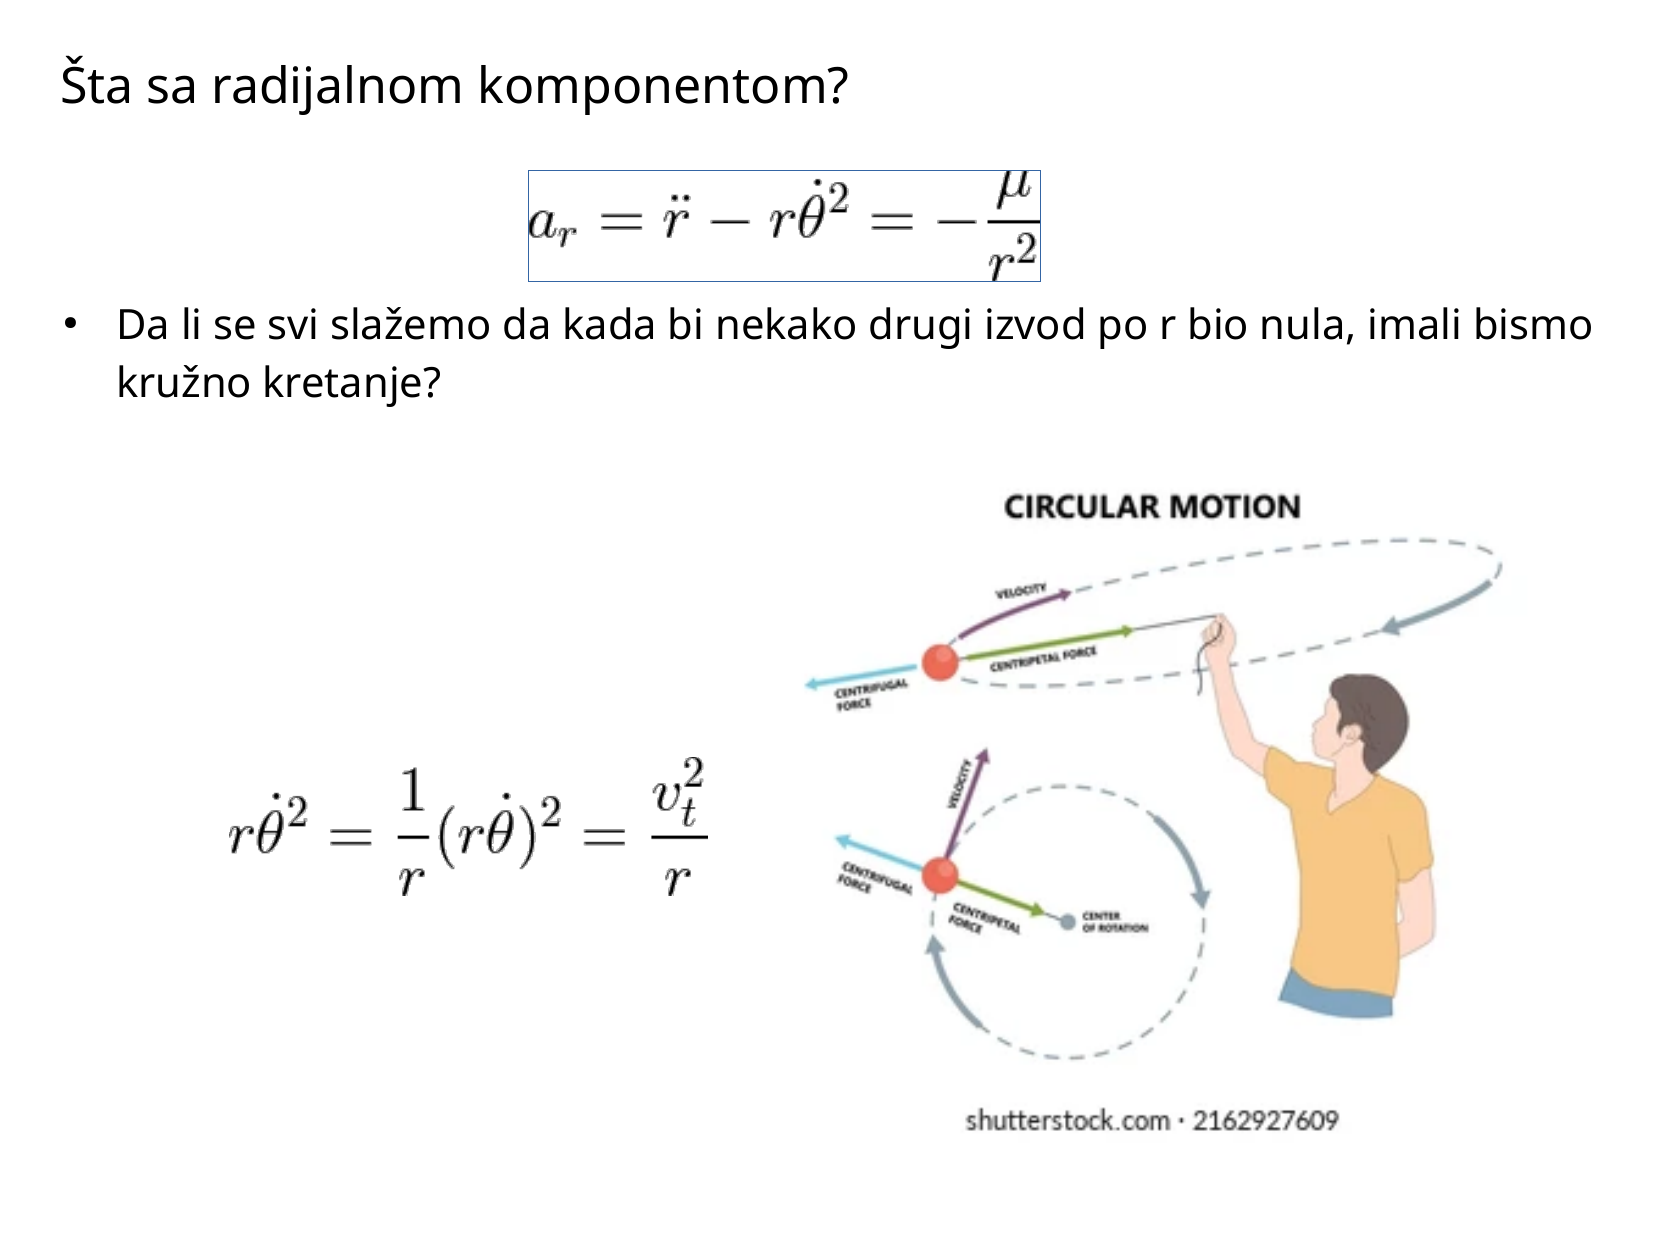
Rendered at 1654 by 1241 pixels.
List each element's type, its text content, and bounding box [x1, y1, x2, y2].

picture [747, 460, 1559, 1143]
picture [528, 170, 1041, 282]
picture [229, 757, 708, 896]
title Šta sa radijalnom komponentom? [59, 17, 1648, 150]
list Da li se svi slažemo da kada bi nekako drugi izvod po r bio nula, imali bismo kružno kretanje? [45, 295, 1635, 1173]
